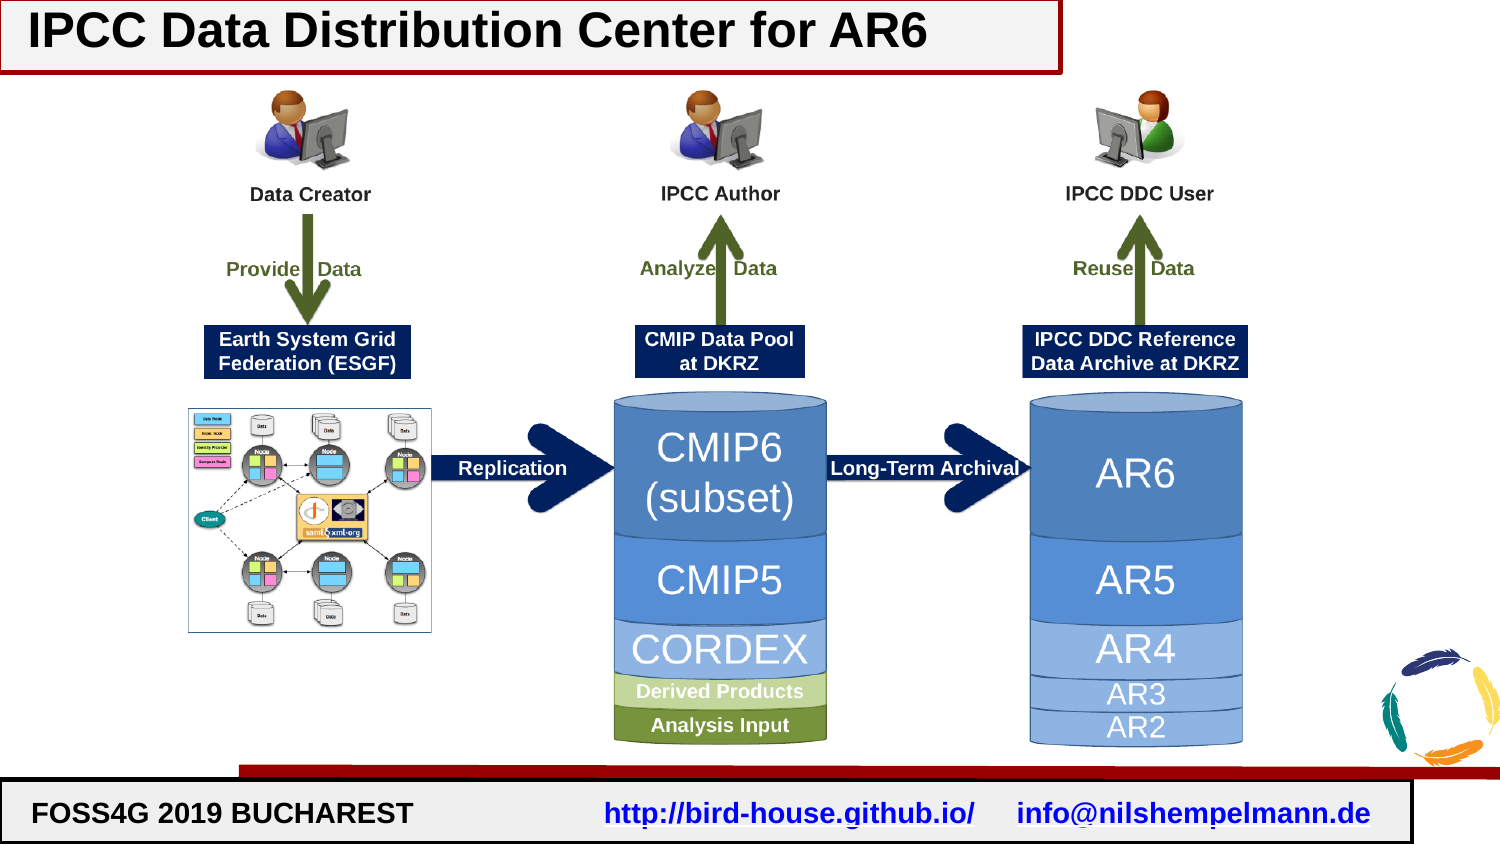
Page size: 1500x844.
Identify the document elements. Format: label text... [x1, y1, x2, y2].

picture [1381, 648, 1500, 767]
text_box IPCC Data Distribution Center for AR6 [0, 0, 1061, 73]
picture [141, 13, 1268, 763]
